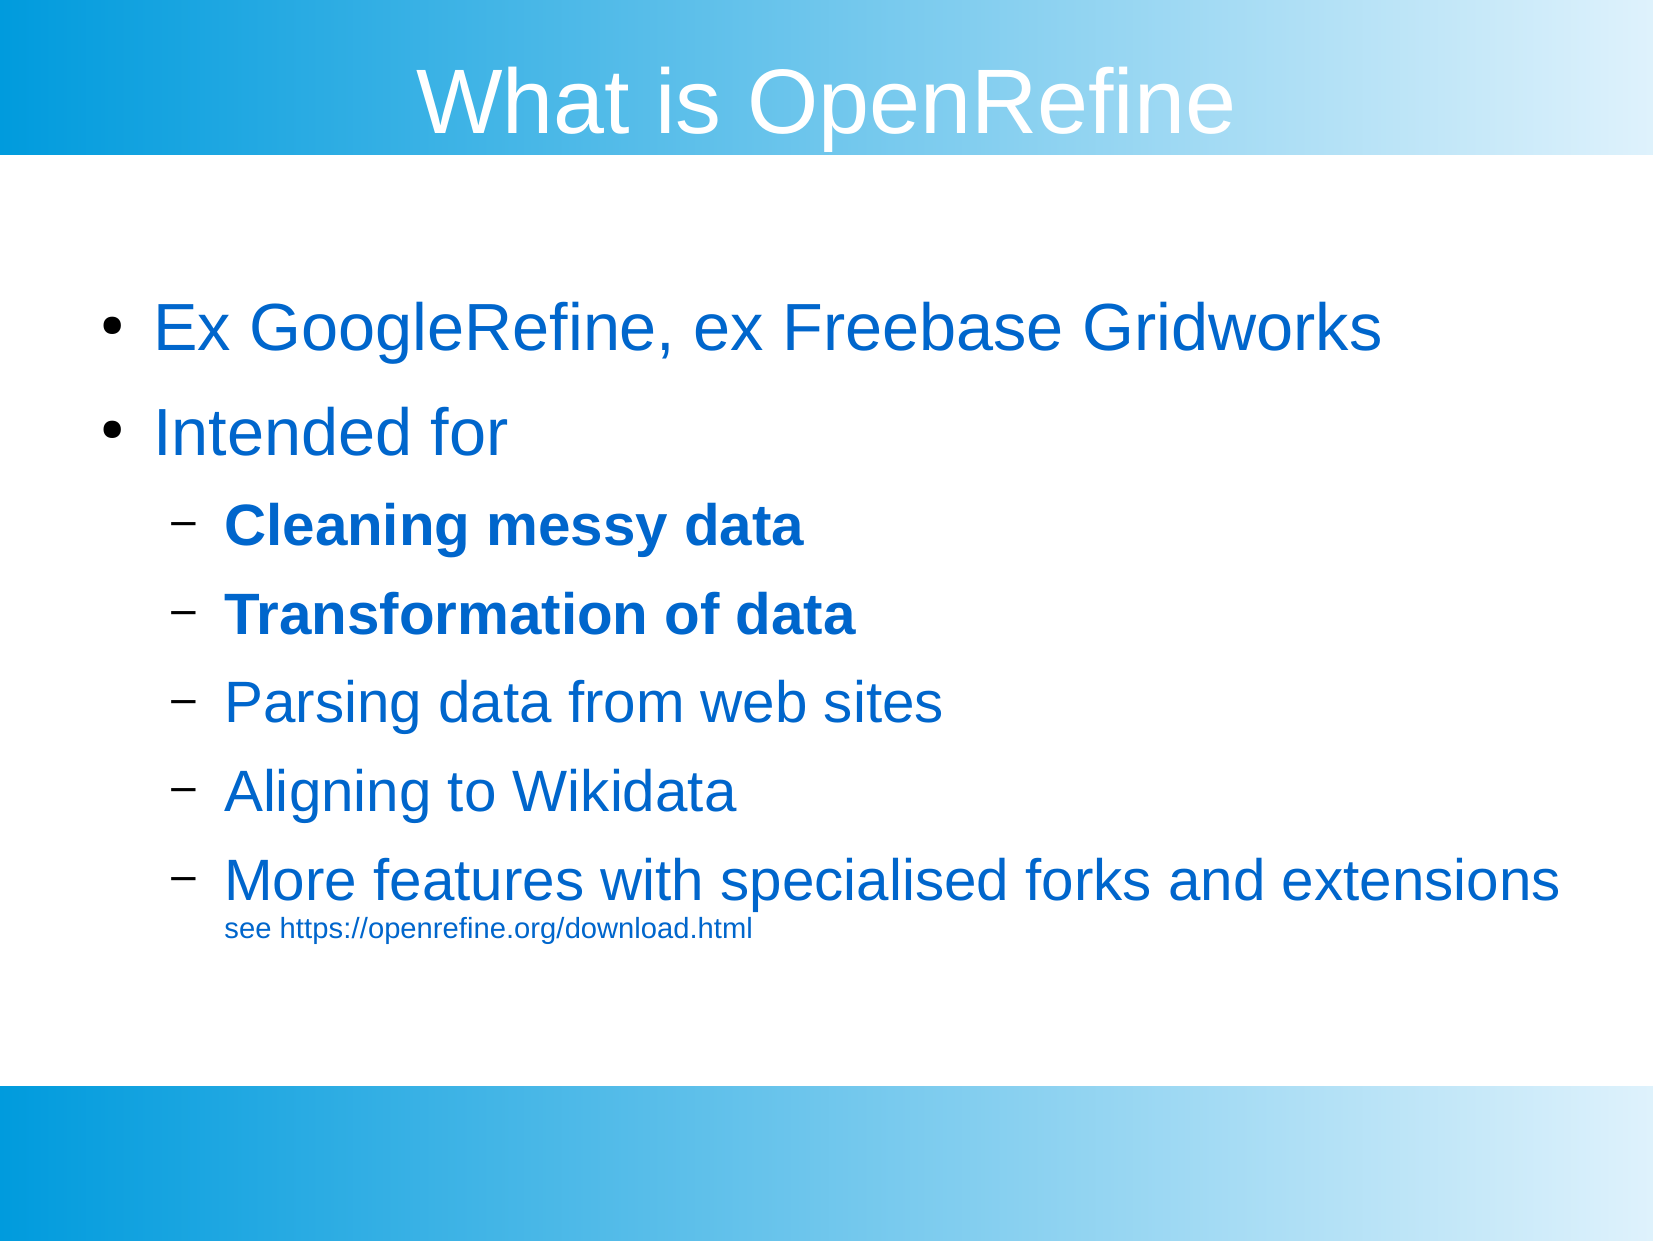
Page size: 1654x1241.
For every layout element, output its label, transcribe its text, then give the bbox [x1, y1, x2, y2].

title What is OpenRefine [82, 49, 1571, 155]
list Ex GoogleRefine, ex Freebase Gridworks Intended for Cleaning messy data Transformation of data Parsing data from web sites Aligning to Wikidata More features with specialised forks and extensions see https://openrefine.org/download.html [82, 290, 1571, 1010]
